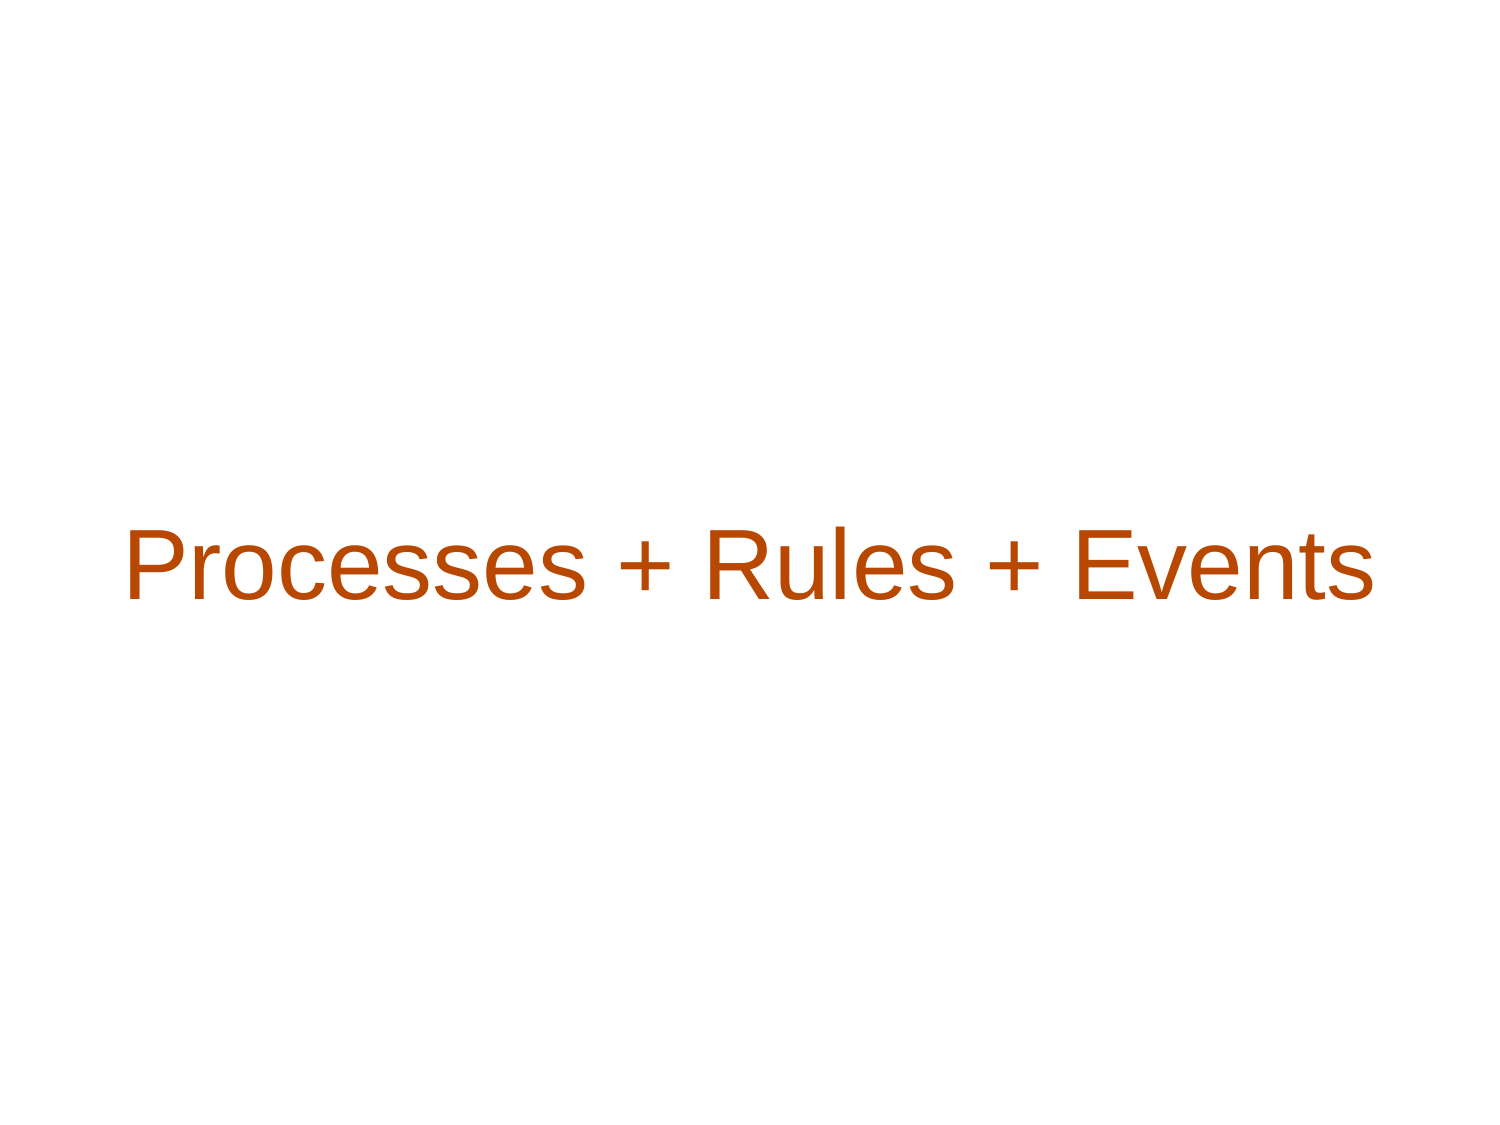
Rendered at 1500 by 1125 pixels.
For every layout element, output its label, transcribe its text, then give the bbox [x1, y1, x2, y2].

text_box Processes + Rules + Events [0, 0, 1500, 1125]
